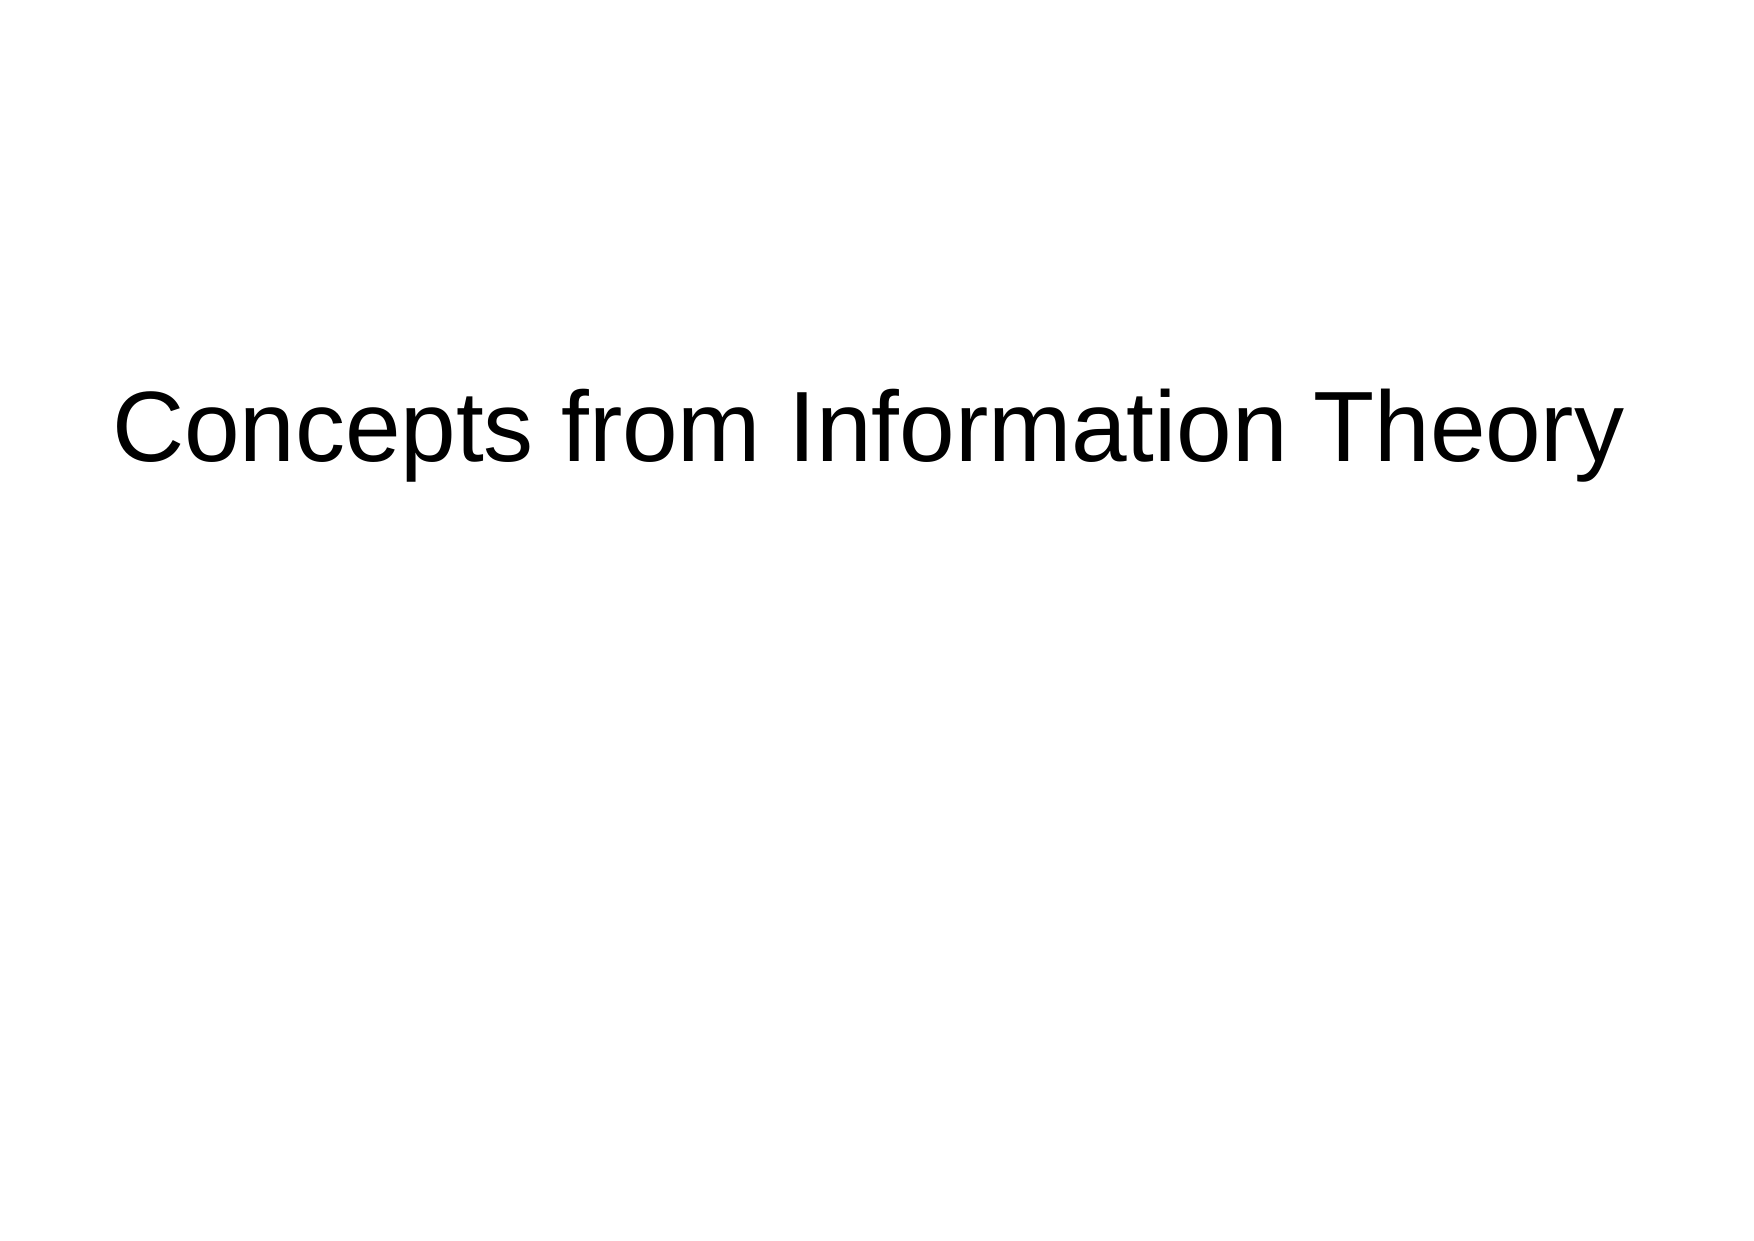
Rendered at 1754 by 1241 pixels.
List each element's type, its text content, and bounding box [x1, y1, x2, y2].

text_box Concepts from Information Theory [97, 363, 1716, 602]
